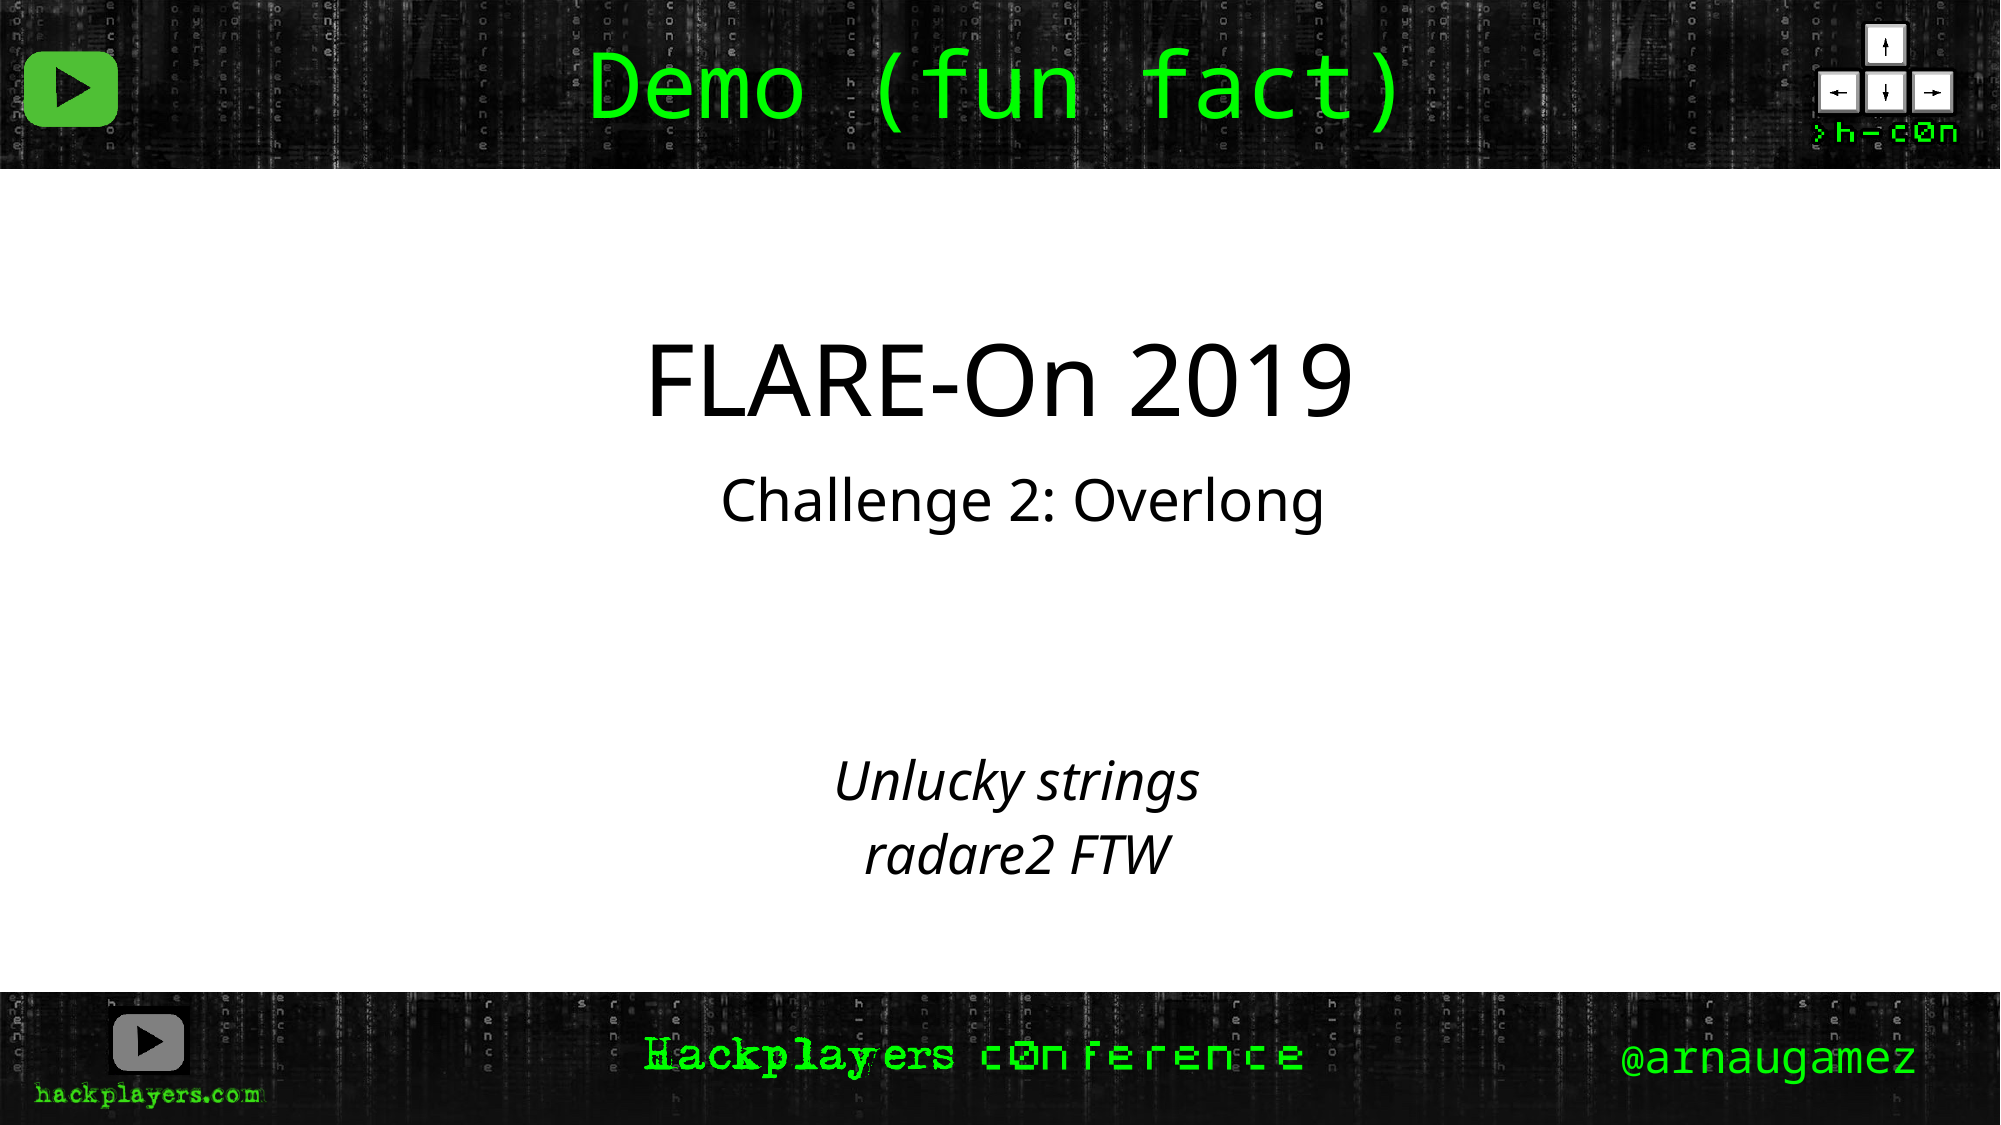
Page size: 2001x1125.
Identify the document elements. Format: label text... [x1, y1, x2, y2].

text_box Unlucky strings radare2 FTW [818, 735, 1182, 880]
picture [0, 0, 2000, 169]
text_box Challenge 2: Overlong [705, 451, 1295, 537]
title FLARE-On 2019 [324, 299, 1675, 456]
title Demo (fun fact) [256, 0, 1745, 166]
picture [0, 992, 2000, 1125]
